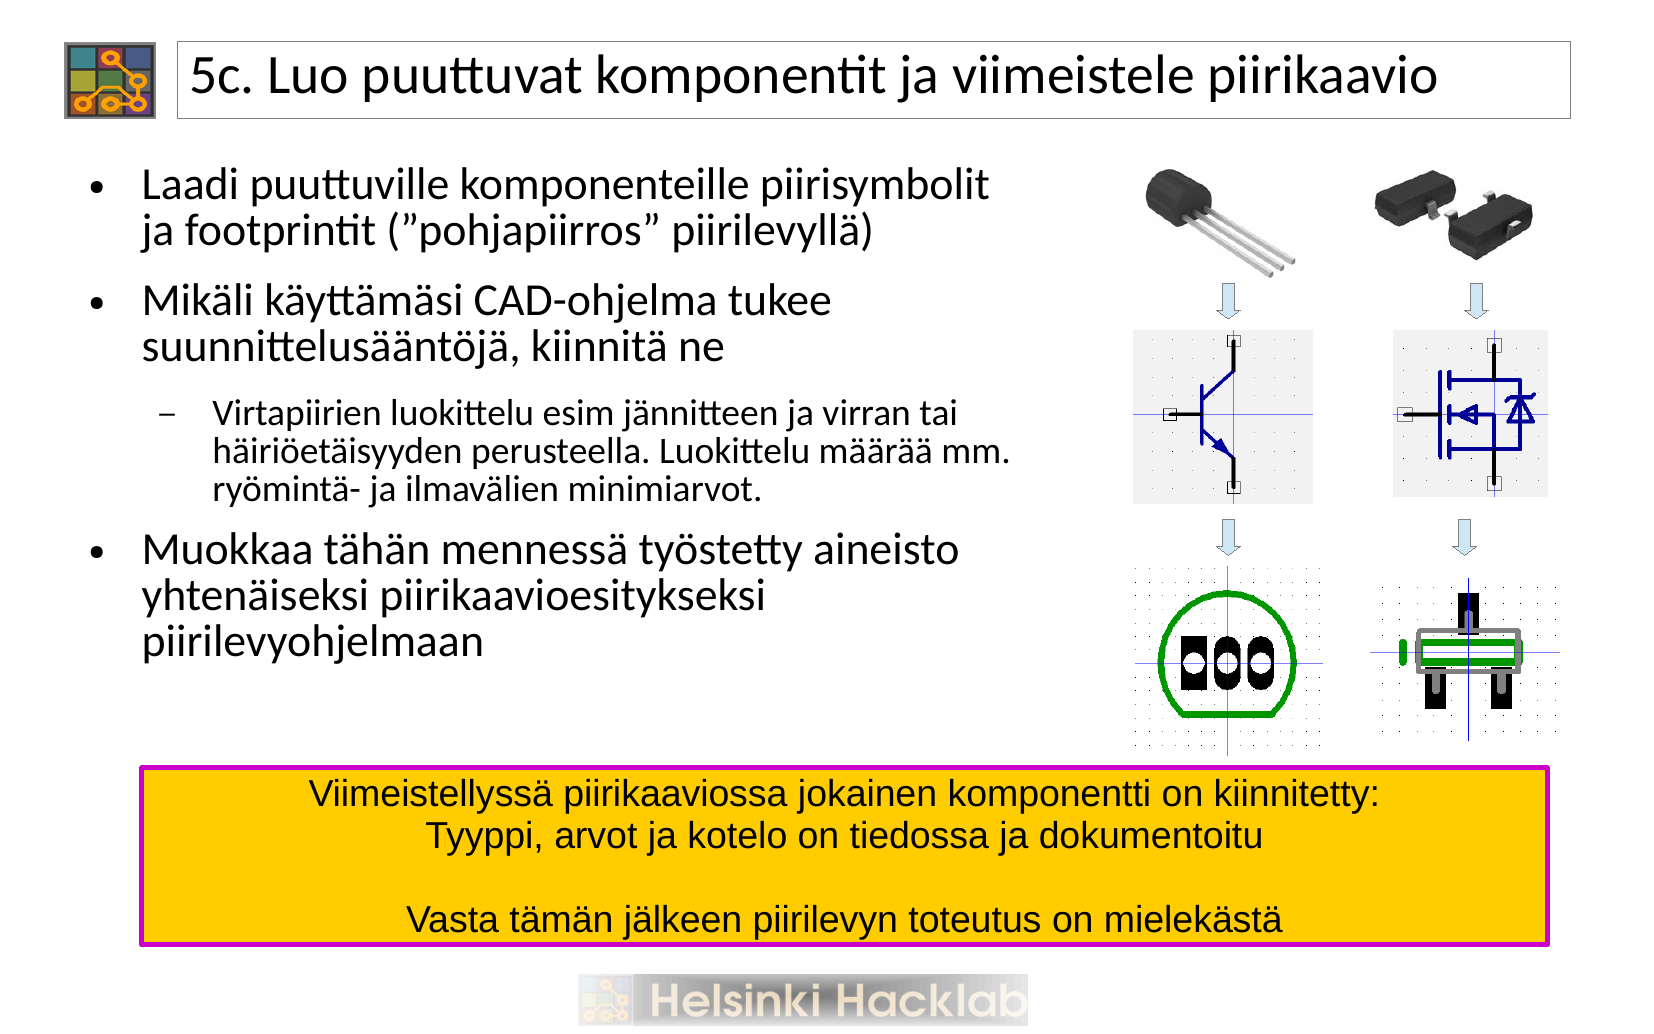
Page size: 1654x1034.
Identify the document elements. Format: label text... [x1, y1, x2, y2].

picture [64, 42, 156, 119]
picture [1135, 566, 1323, 756]
picture [1393, 330, 1548, 497]
picture [1370, 129, 1536, 296]
text_box [1216, 283, 1241, 319]
picture [1140, 141, 1300, 313]
title 5c. Luo puuttuvat komponentit ja viimeistele piirikaavio [177, 41, 1571, 119]
text_box Viimeistellyssä piirikaaviossa jokainen komponentti on kiinnitetty: Tyyppi, arvot ja kotelo on tiedossa ja dokumentoitu Vasta tämän jälkeen piirilevyn toteutus on mielekästä [141, 767, 1548, 945]
text_box [1216, 519, 1241, 556]
list Laadi puuttuville komponenteille piirisymbolit ja footprintit (”pohjapiirros” piirilevyllä) Mikäli käyttämäsi CAD-ohjelma tukee suunnittelusääntöjä, kiinnitä ne Virtapiirien luokittelu esim jännitteen ja virran tai häiriöetäisyyden perusteella. Luokittelu määrää mm. ryömintä- ja ilmavälien minimiarvot. Muokkaa tähän mennessä työstetty aineisto yhtenäiseksi piirikaavioesitykseksi piirilevyohjelmaan [70, 165, 1016, 1031]
picture [1370, 578, 1560, 741]
picture [1133, 330, 1313, 504]
text_box [1464, 283, 1489, 319]
text_box [1452, 519, 1477, 556]
